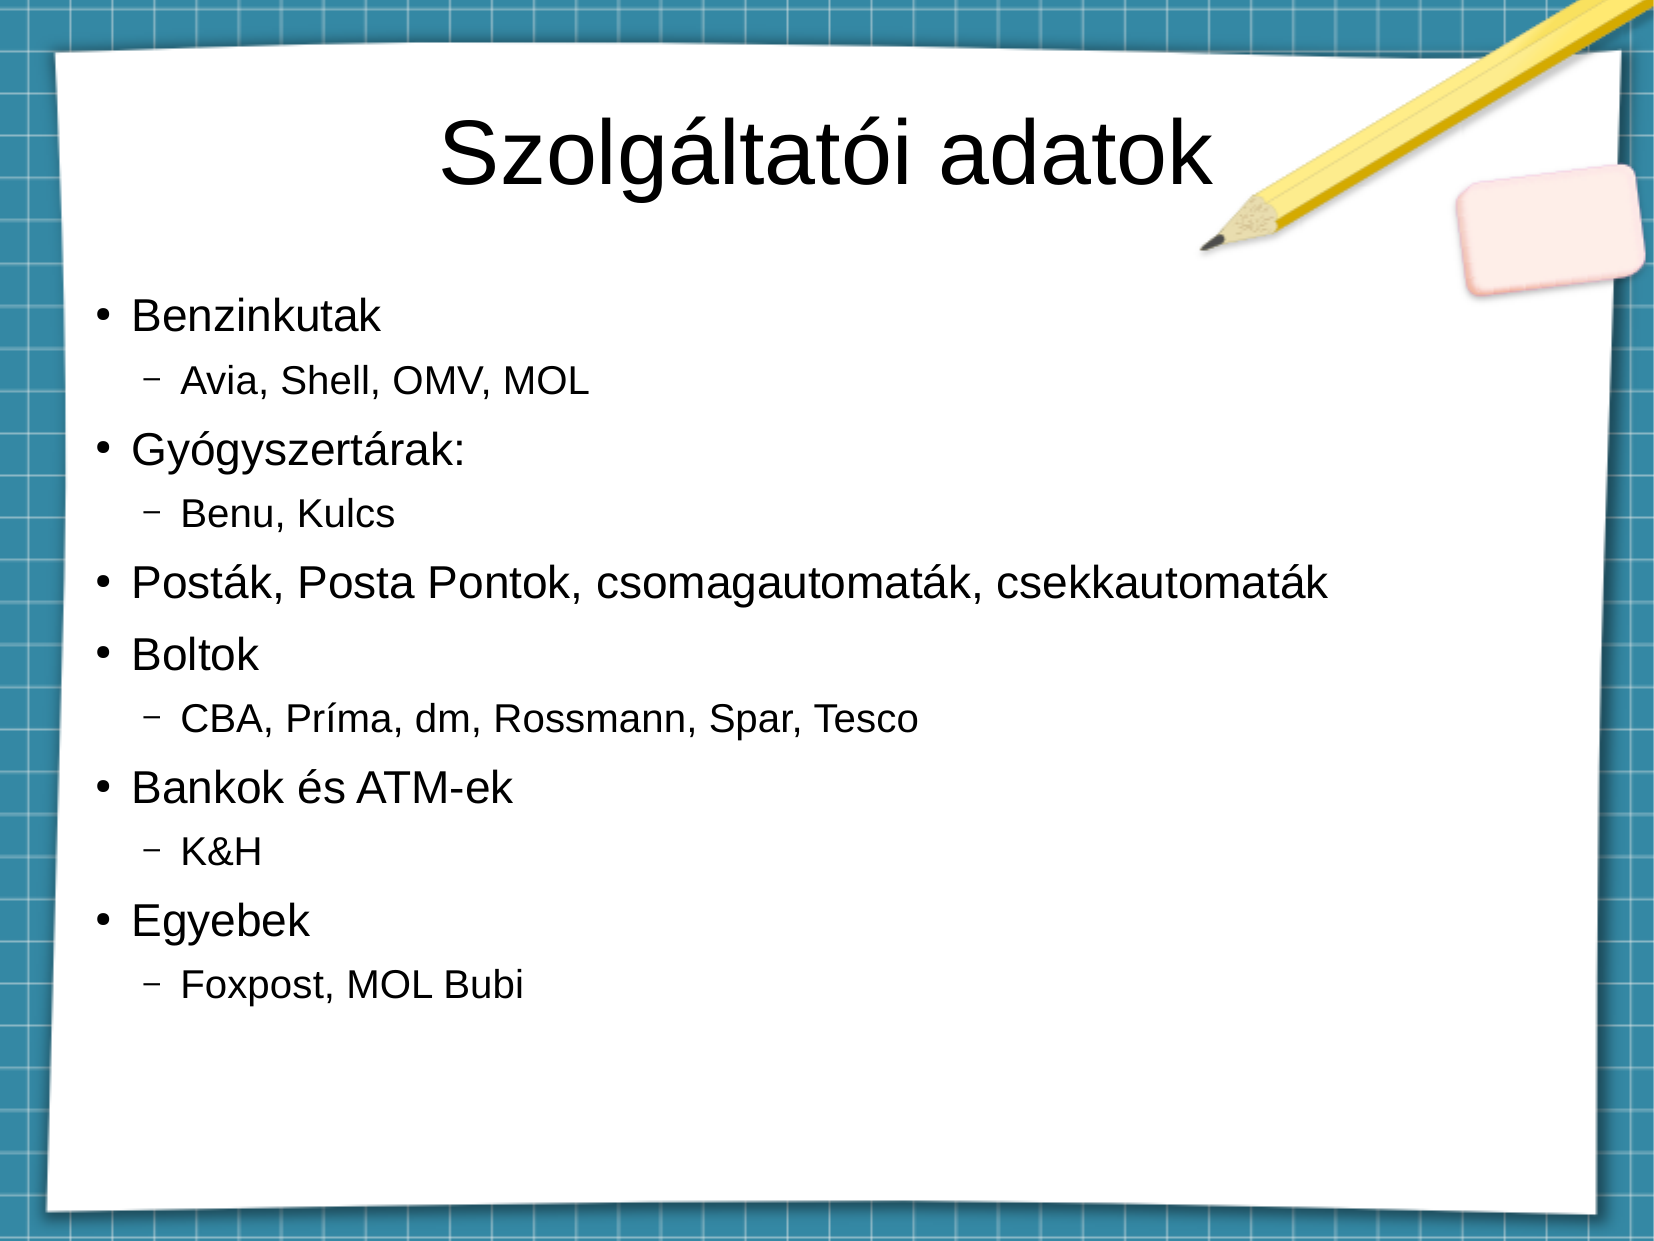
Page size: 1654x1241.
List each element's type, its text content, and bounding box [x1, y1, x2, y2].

list Benzinkutak Avia, Shell, OMV, MOL Gyógyszertárak: Benu, Kulcs Posták, Posta Pontok, csomagautomaták, csekkautomaták Boltok CBA, Príma, dm, Rossmann, Spar, Tesco Bankok és ATM-ek K&H Egyebek Foxpost, MOL Bubi [82, 290, 1571, 1010]
picture [0, 0, 1654, 1241]
title Szolgáltatói adatok [82, 49, 1571, 257]
